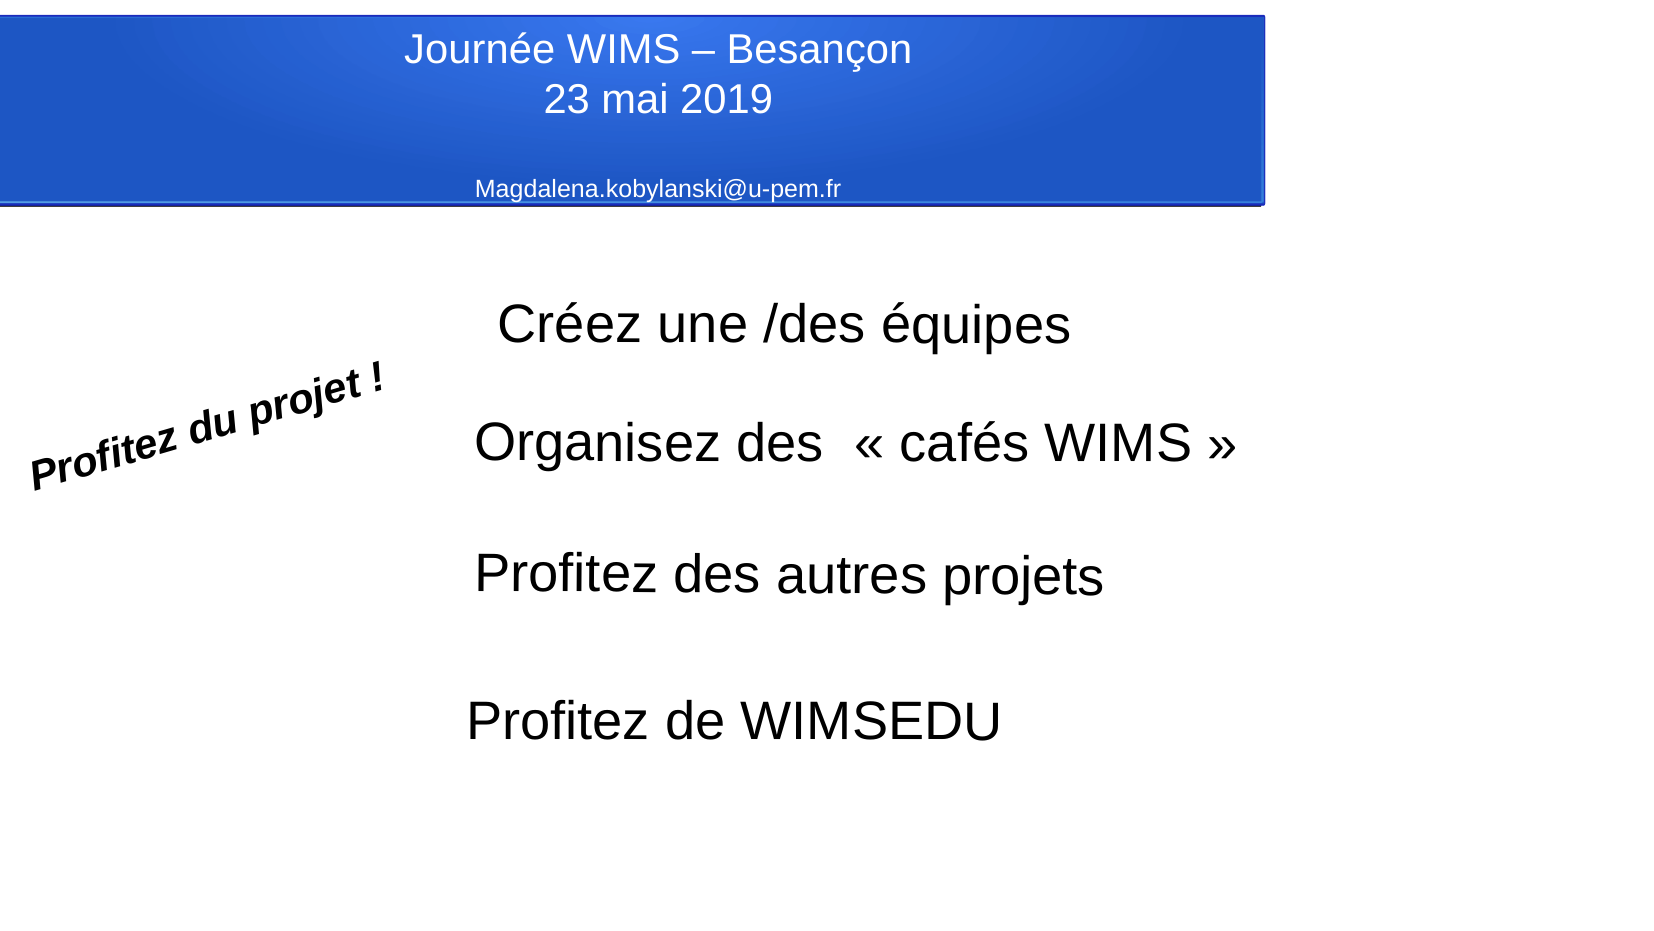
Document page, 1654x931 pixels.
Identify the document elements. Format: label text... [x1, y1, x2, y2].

text_box Journée WIMS – Besançon 23 mai 2019 Magdalena.kobylanski@u-pem.fr [82, 28, 1235, 196]
text_box Profitez des autres projets [377, 519, 1218, 690]
text_box Créez une /des équipes [353, 271, 1217, 435]
text_box Profitez du projet ! [0, 285, 436, 619]
picture [0, 13, 1269, 211]
text_box Organisez des « cafés WIMS » [436, 389, 1276, 556]
text_box Profitez de WIMSEDU [330, 673, 1170, 829]
